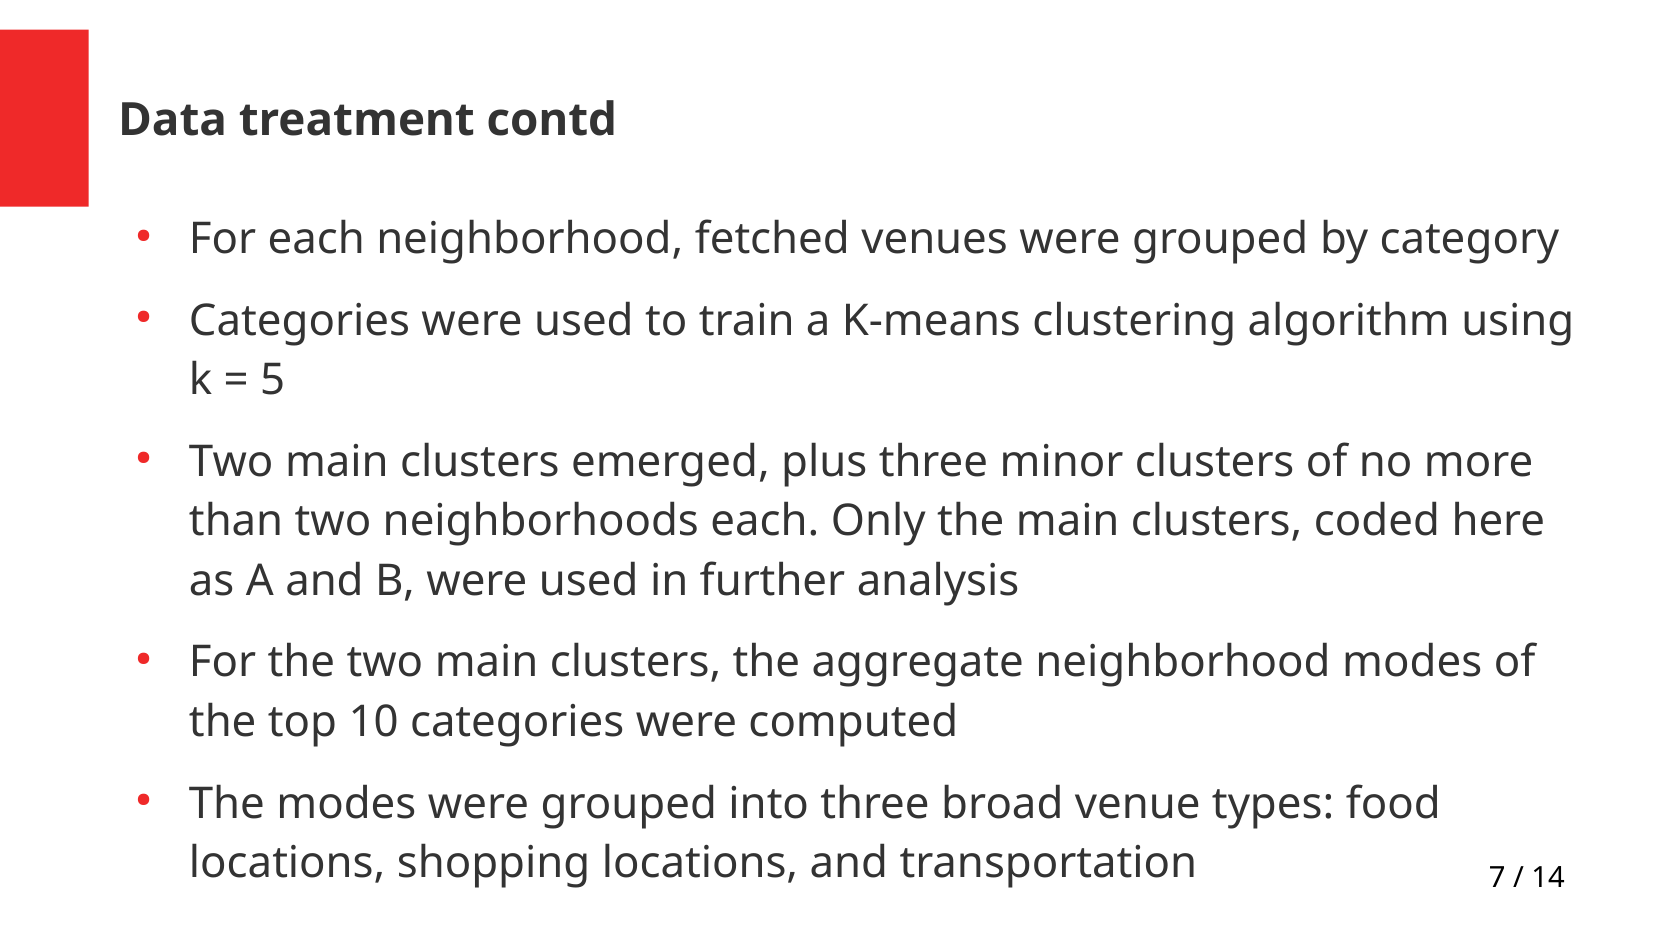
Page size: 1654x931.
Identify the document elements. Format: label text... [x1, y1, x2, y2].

title Data treatment contd [118, 29, 1595, 206]
list For each neighborhood, fetched venues were grouped by category Categories were used to train a K-means clustering algorithm using k = 5 Two main clusters emerged, plus three minor clusters of no more than two neighborhoods each. Only the main clusters, coded here as A and B, were used in further analysis For the two main clusters, the aggregate neighborhood modes of the top 10 categories were computed The modes were grouped into three broad venue types: food locations, shopping locations, and transportation [118, 206, 1595, 768]
